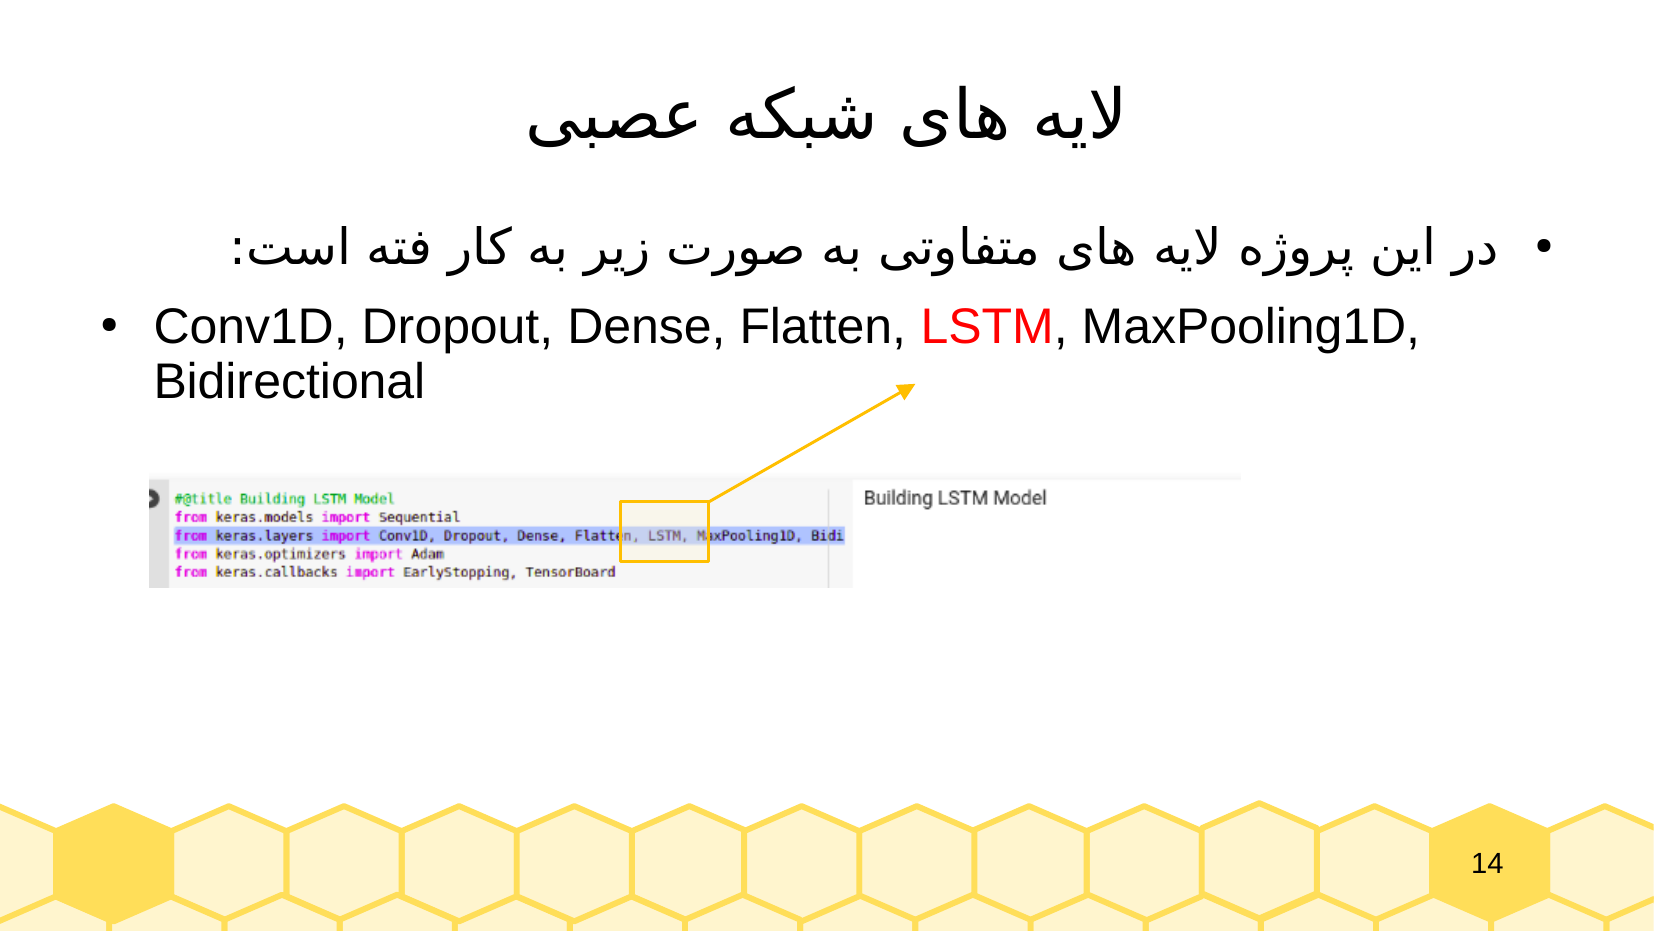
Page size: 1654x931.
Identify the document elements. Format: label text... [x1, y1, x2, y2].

text_box [620, 501, 709, 562]
title لایه های شبکه عصبی [82, 37, 1571, 193]
picture [149, 472, 1241, 589]
list در این پروژه لایه های متفاوتی به صورت زیر به کار فته است: Conv1D, Dropout, Dense, Flatten, LSTM, MaxPooling1D, Bidirectional [82, 217, 1571, 758]
